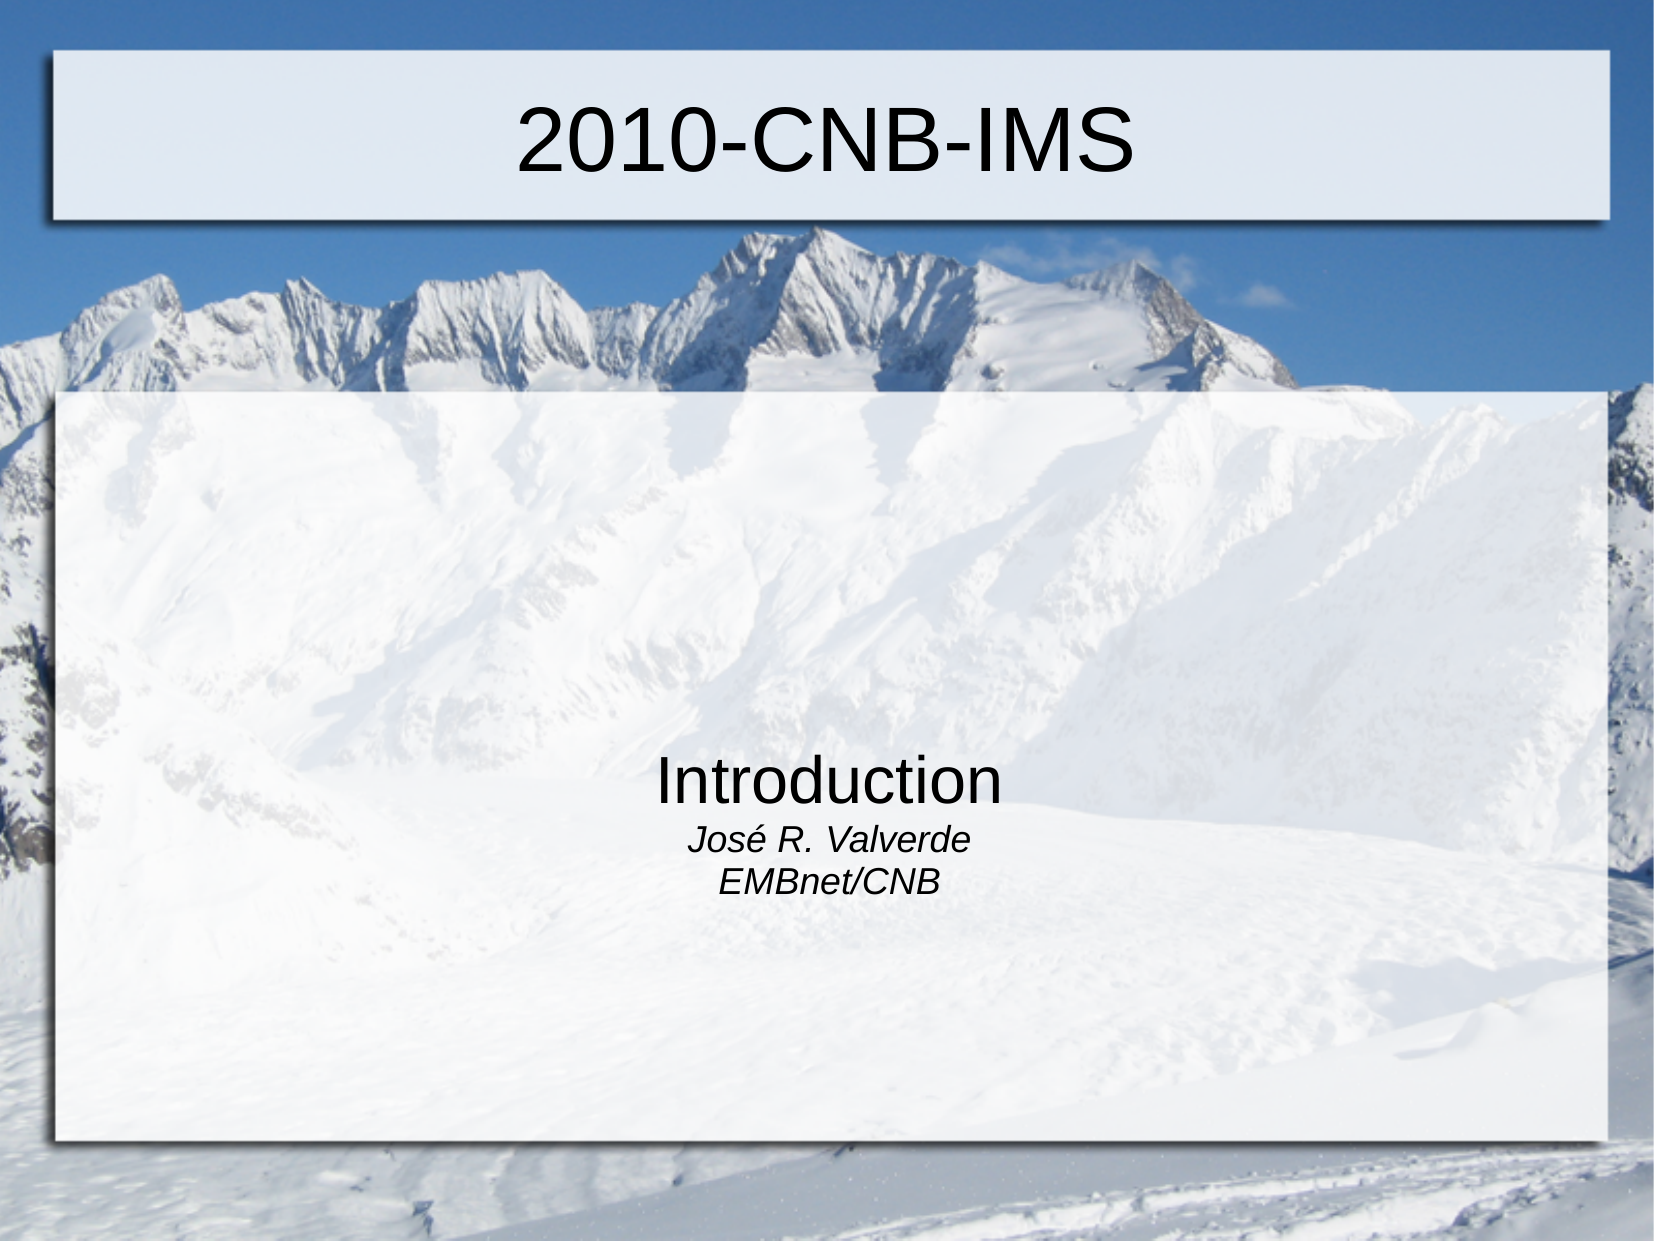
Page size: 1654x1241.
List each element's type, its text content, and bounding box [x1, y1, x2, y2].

picture [0, 0, 1654, 1241]
subtitle Introduction José R. Valverde EMBnet/CNB [88, 413, 1571, 1232]
title 2010-CNB-IMS [59, 61, 1595, 219]
